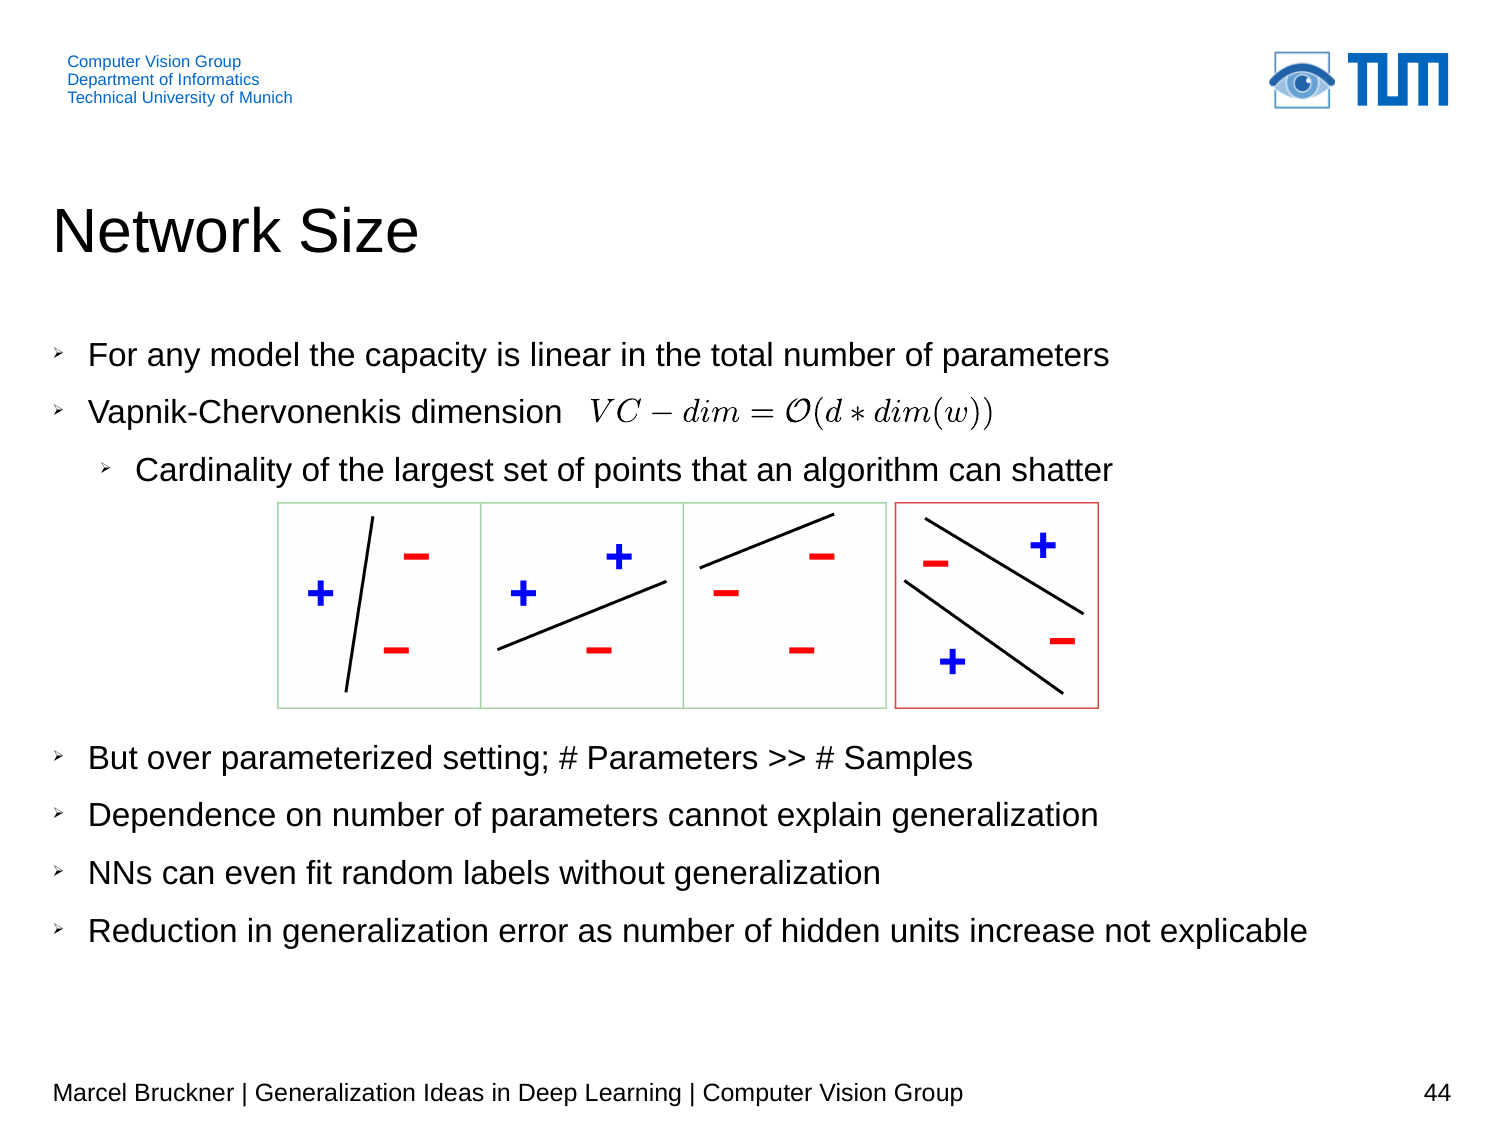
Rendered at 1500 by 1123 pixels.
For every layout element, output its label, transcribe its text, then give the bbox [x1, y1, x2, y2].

list For any model the capacity is linear in the total number of parameters Vapnik-Chervonenkis dimension Cardinality of the largest set of points that an algorithm can shatter But over parameterized setting; # Parameters >> # Samples Dependence on number of parameters cannot explain generalization NNs can even fit random labels without generalization Reduction in generalization error as number of hidden units increase not explicable [52, 330, 1453, 950]
title Network Size [52, 195, 1453, 266]
picture [1269, 47, 1335, 113]
text_box [590, 396, 992, 431]
picture [277, 502, 1099, 709]
